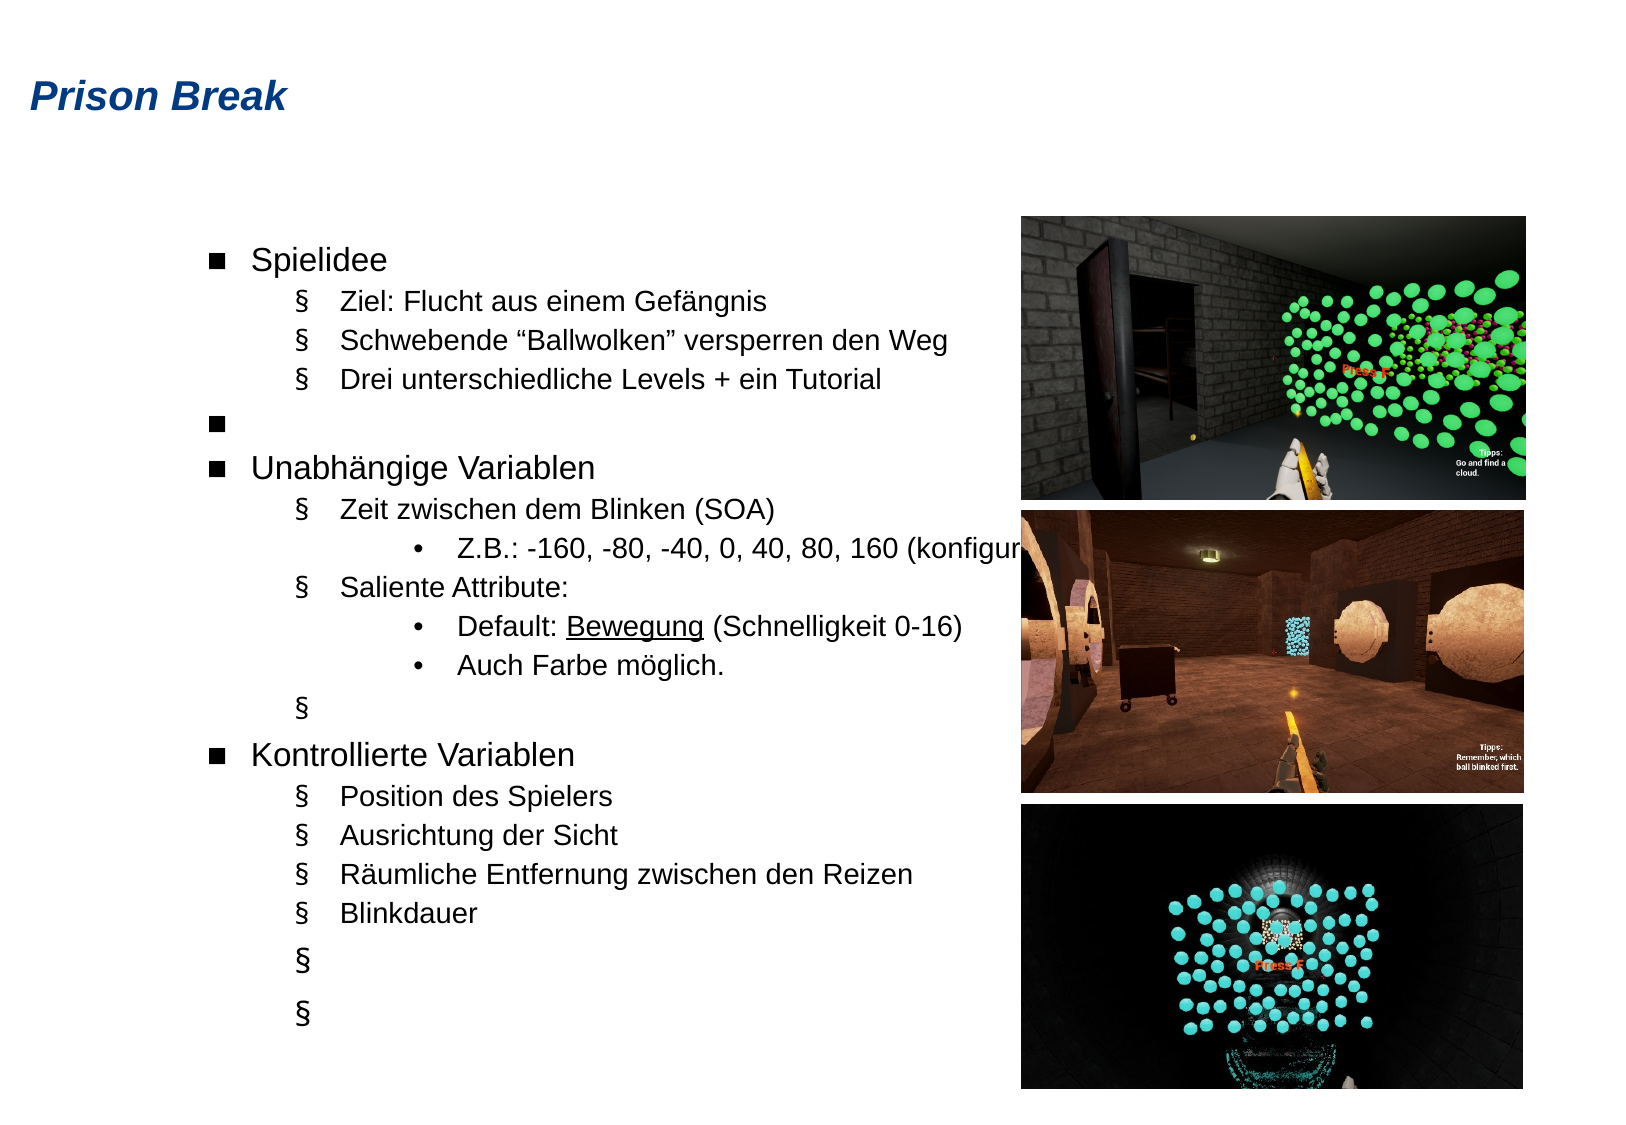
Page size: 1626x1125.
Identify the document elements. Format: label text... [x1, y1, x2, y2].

list Spielidee Ziel: Flucht aus einem Gefängnis Schwebende “Ballwolken” versperren den Weg Drei unterschiedliche Levels + ein Tutorial Unabhängige Variablen Zeit zwischen dem Blinken (SOA) Z.B.: -160, -80, -40, 0, 40, 80, 160 (konfigurierbar) Saliente Attribute: Default: Bewegung (Schnelligkeit 0-16) Auch Farbe möglich. Kontrollierte Variablen Position des Spielers Ausrichtung der Sicht Räumliche Entfernung zwischen den Reizen Blinkdauer [45, 234, 1586, 1079]
picture [1021, 216, 1526, 500]
picture [1021, 804, 1523, 1089]
picture [1021, 510, 1524, 793]
title Prison Break [14, 12, 1086, 176]
